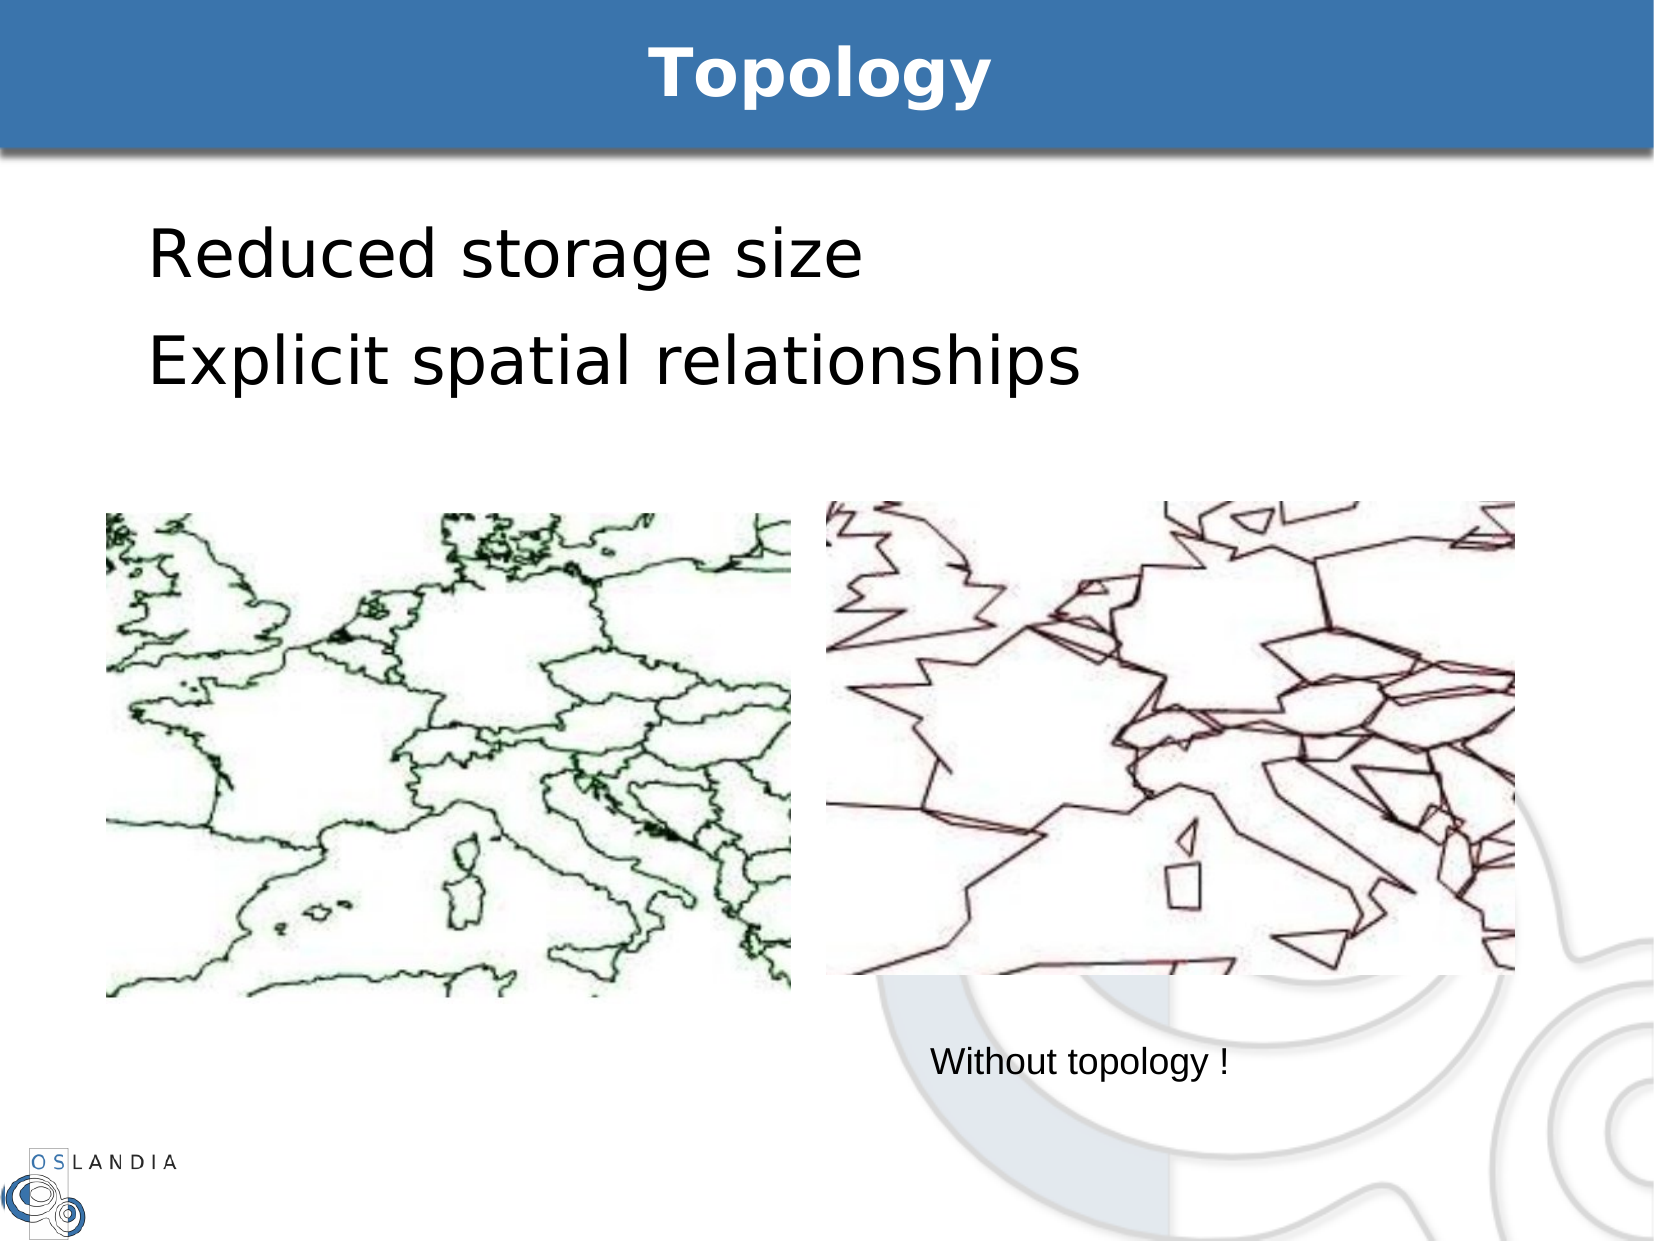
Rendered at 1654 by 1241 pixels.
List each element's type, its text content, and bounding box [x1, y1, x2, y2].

picture [0, 0, 1654, 1241]
title Topology [76, 0, 1565, 148]
text_box Without topology ! [915, 1033, 1418, 1091]
list Reduced storage size Explicit spatial relationships [76, 215, 1565, 1123]
